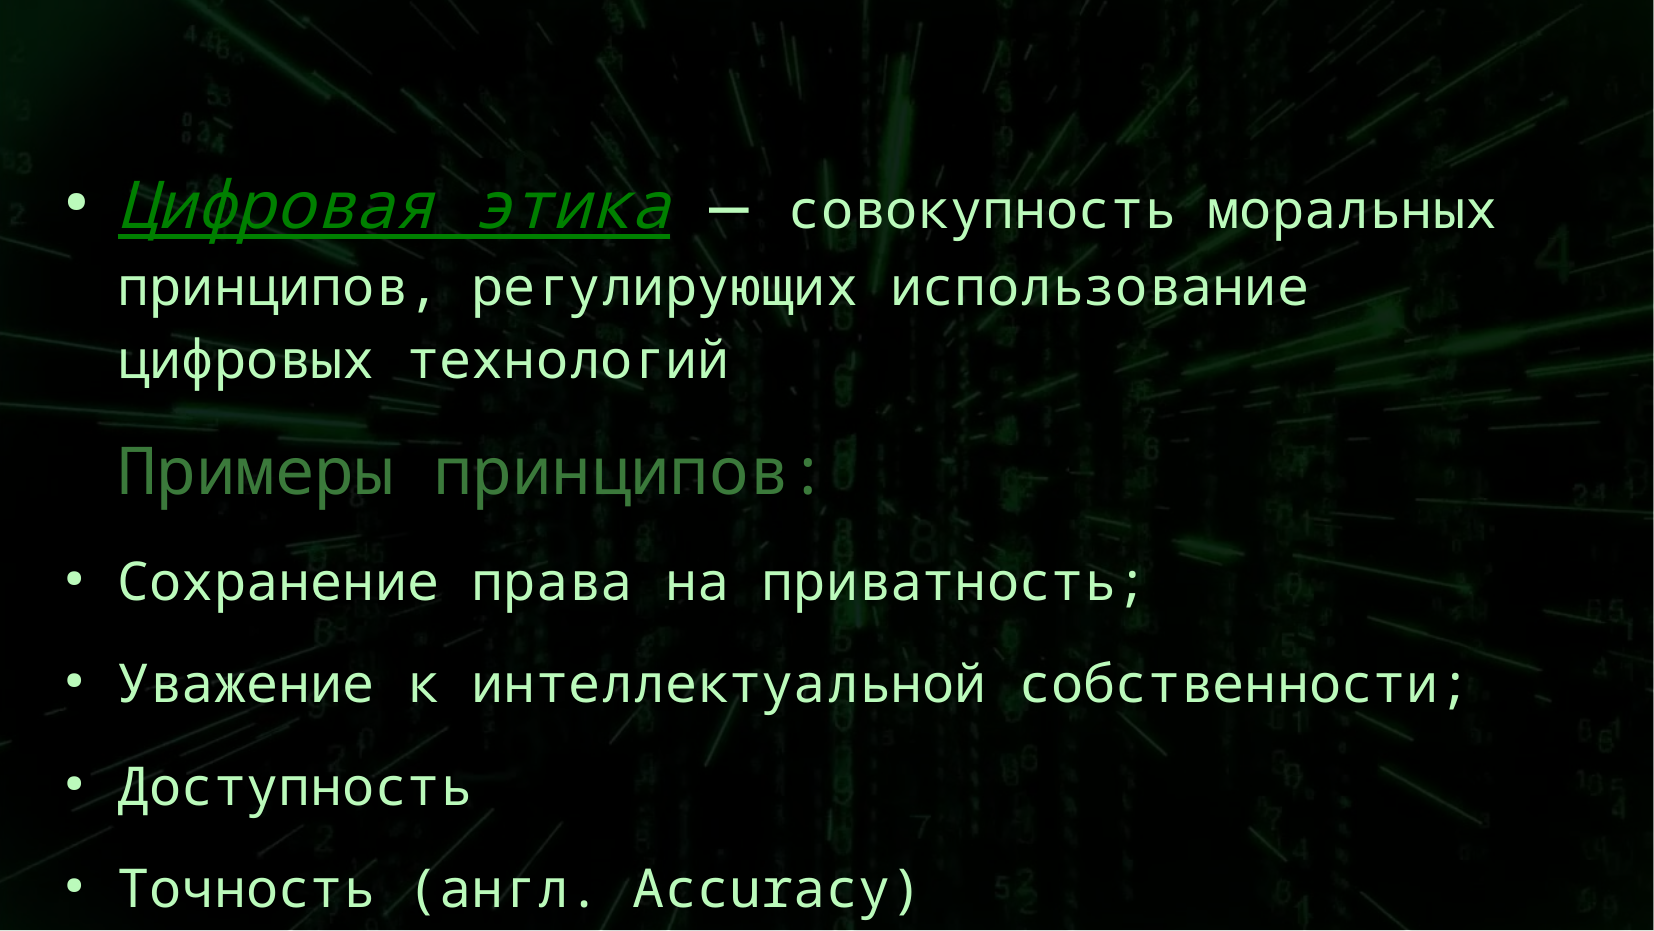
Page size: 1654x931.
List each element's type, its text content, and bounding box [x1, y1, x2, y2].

list Цифровая этика — совокупность моральных принципов, регулирующих использование цифровых технологий Примеры принципов: Сохранение права на приватность; Уважение к интеллектуальной собственности; Доступность Точность (англ. Accuracy) [47, 158, 1536, 931]
picture [0, 0, 1654, 931]
